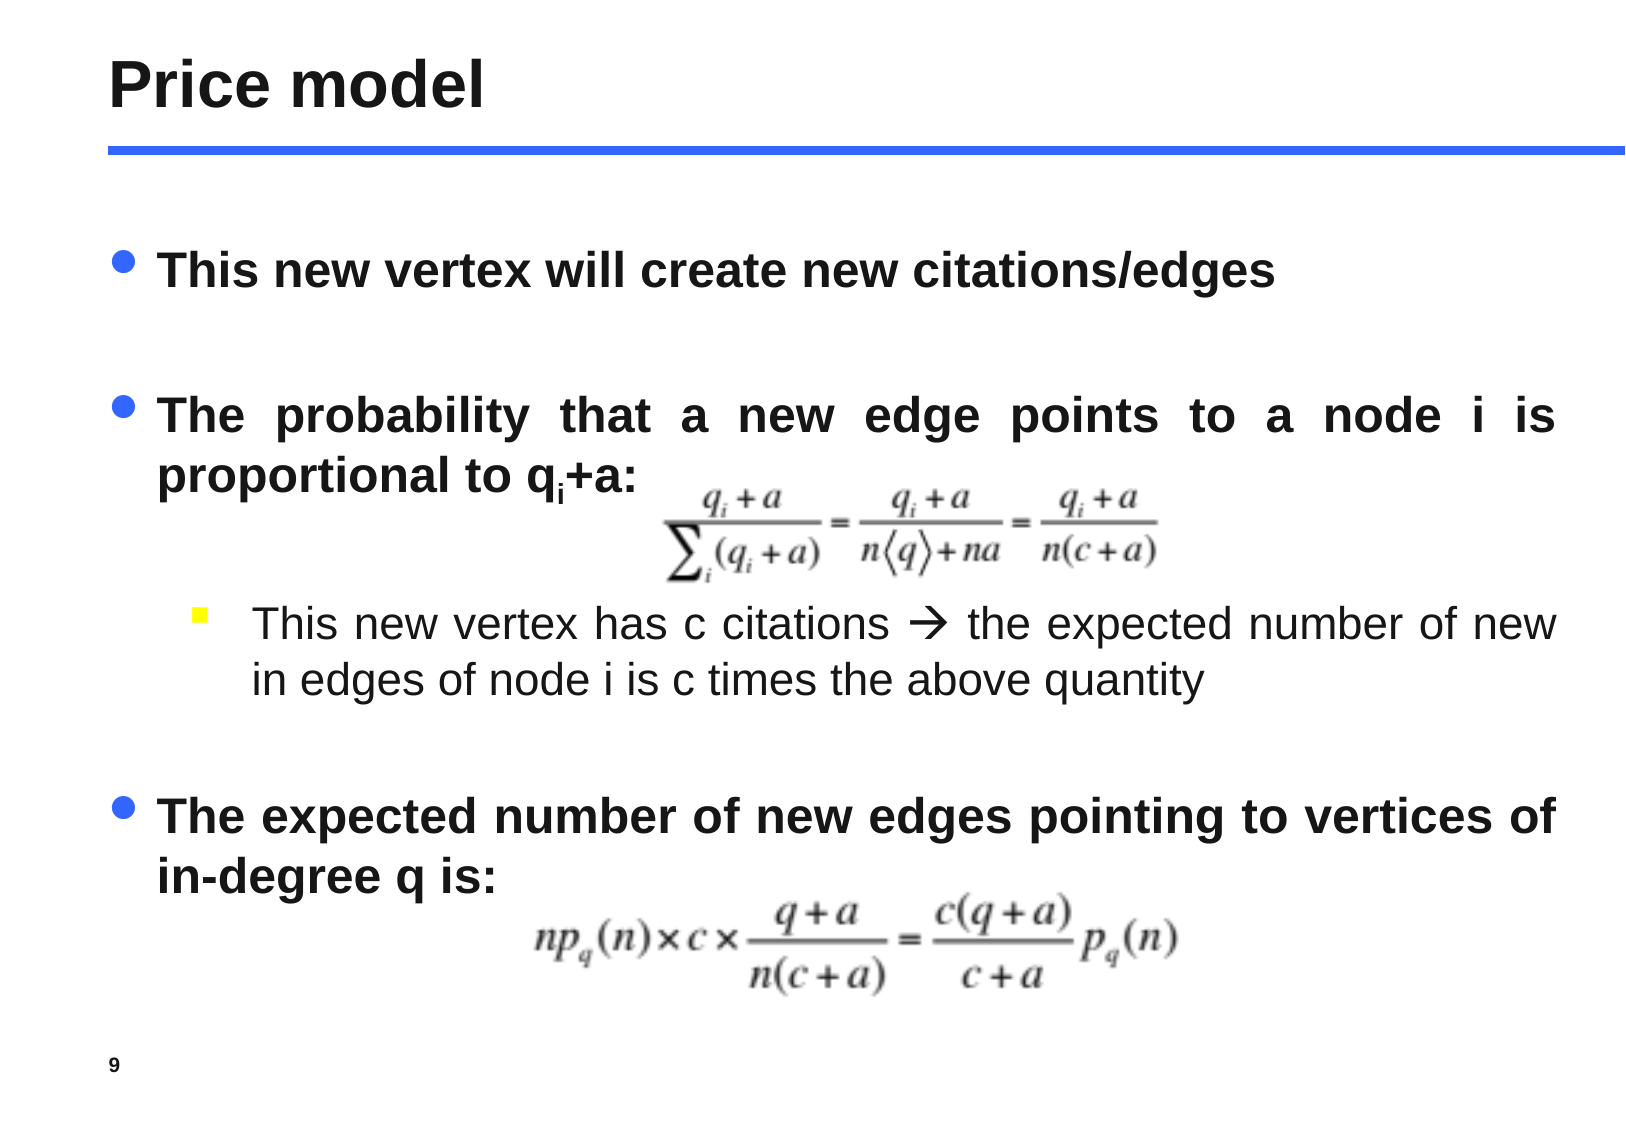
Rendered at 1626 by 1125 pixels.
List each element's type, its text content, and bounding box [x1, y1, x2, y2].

chart [529, 879, 1179, 1003]
list This new vertex will create new citations/edges The probability that a new edge points to a node i is proportional to qi+a: This new vertex has c citations  the expected number of new in edges of node i is c times the above quantity The expected number of new edges pointing to vertices of in-degree q is: [108, 237, 1558, 975]
title Price model [108, 30, 1558, 131]
chart [658, 470, 1161, 589]
text_box <number> [108, 1051, 188, 1077]
